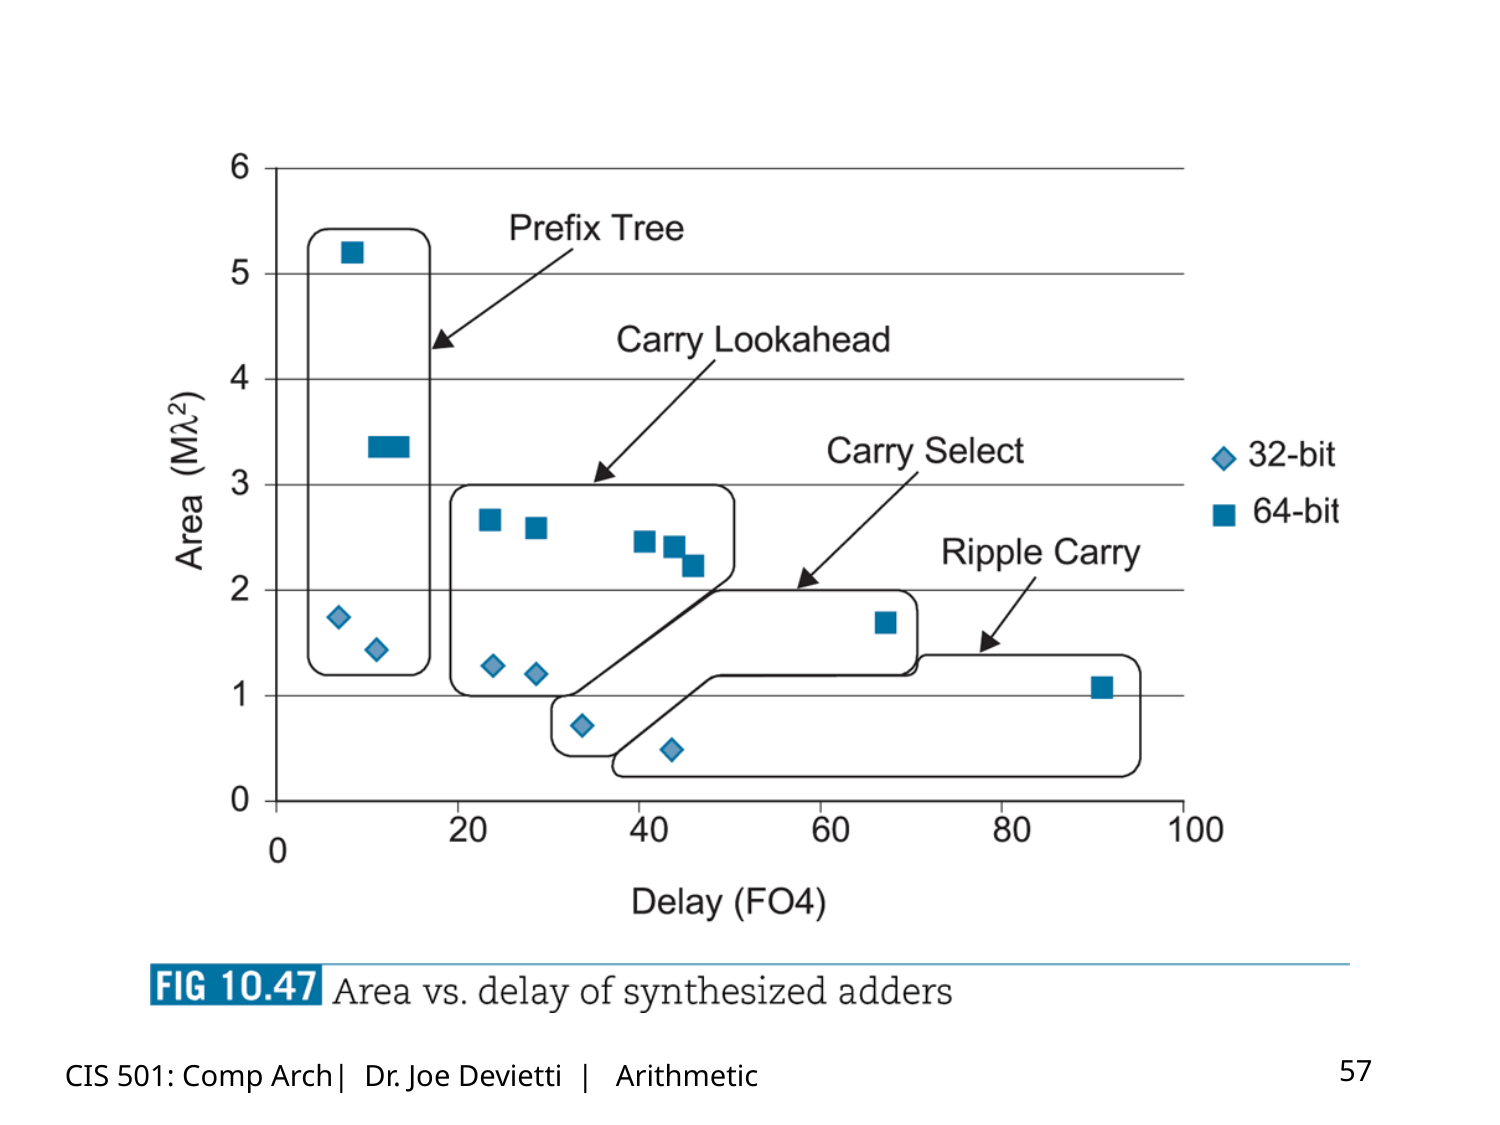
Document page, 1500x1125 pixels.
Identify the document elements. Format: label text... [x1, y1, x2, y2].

picture [150, 152, 1350, 1013]
text_box CIS 501: Comp Arch| Dr. Joe Devietti | Arithmetic [49, 1049, 988, 1100]
text_box <number> [1074, 1049, 1388, 1100]
